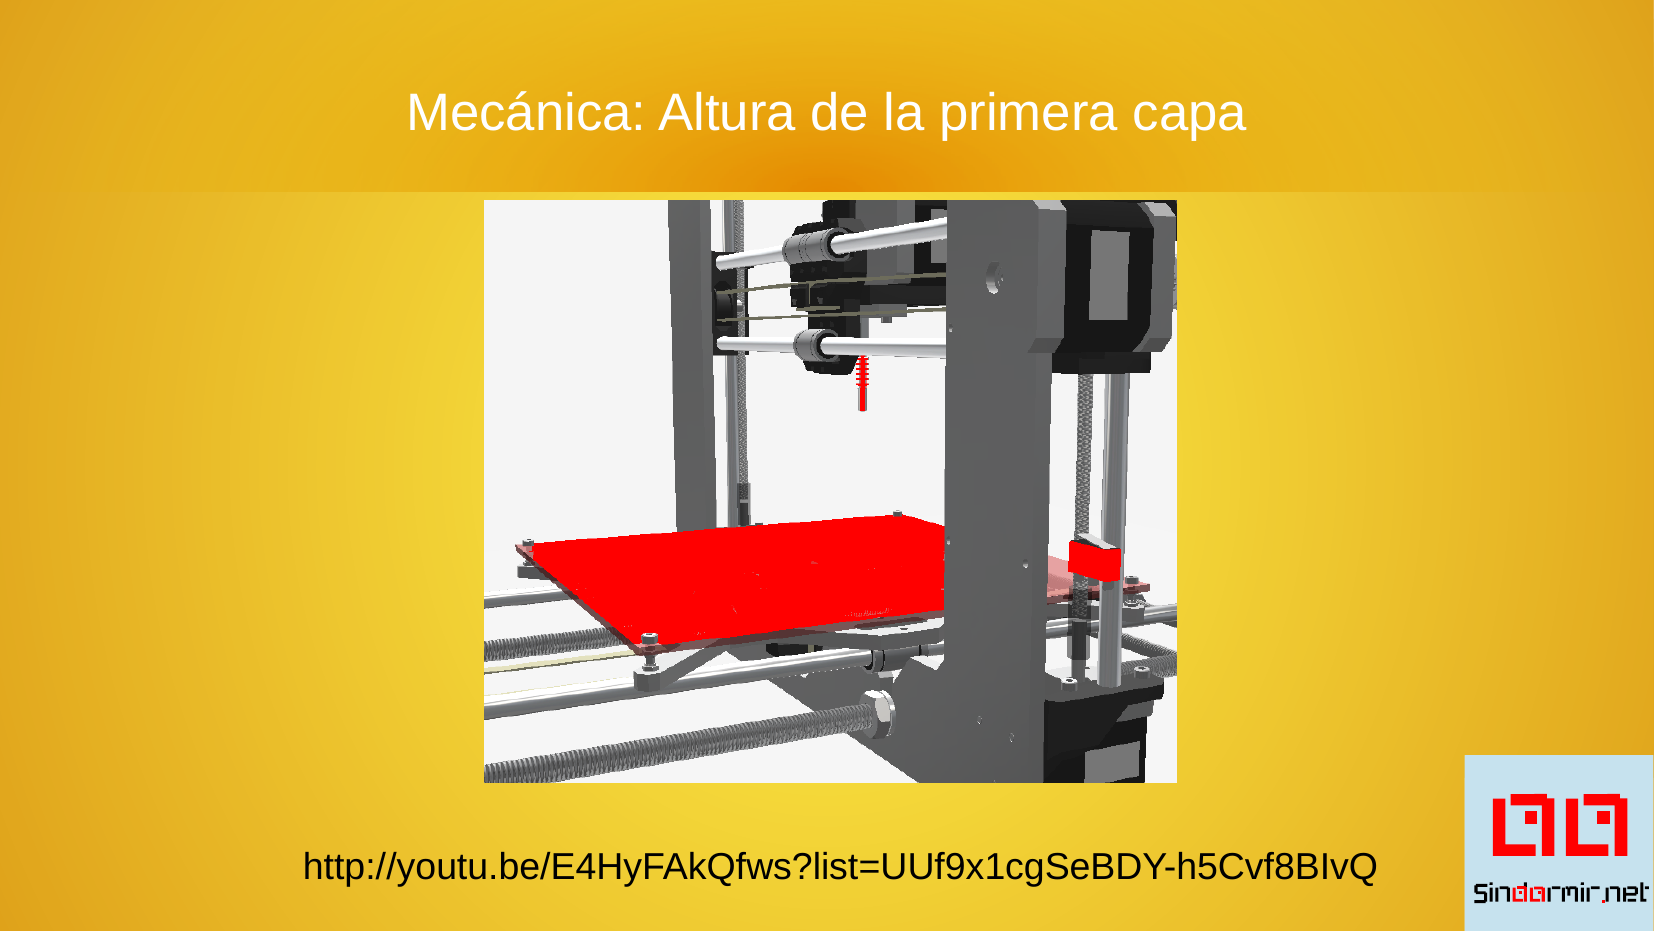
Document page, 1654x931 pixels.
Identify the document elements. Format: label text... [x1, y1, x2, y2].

text_box http://youtu.be/E4HyFAkQfws?list=UUf9x1cgSeBDY-h5Cvf8BIvQ [288, 838, 1394, 896]
picture [484, 200, 1177, 783]
picture [1464, 755, 1654, 931]
title Mecánica: Altura de la primera capa [82, 35, 1571, 189]
